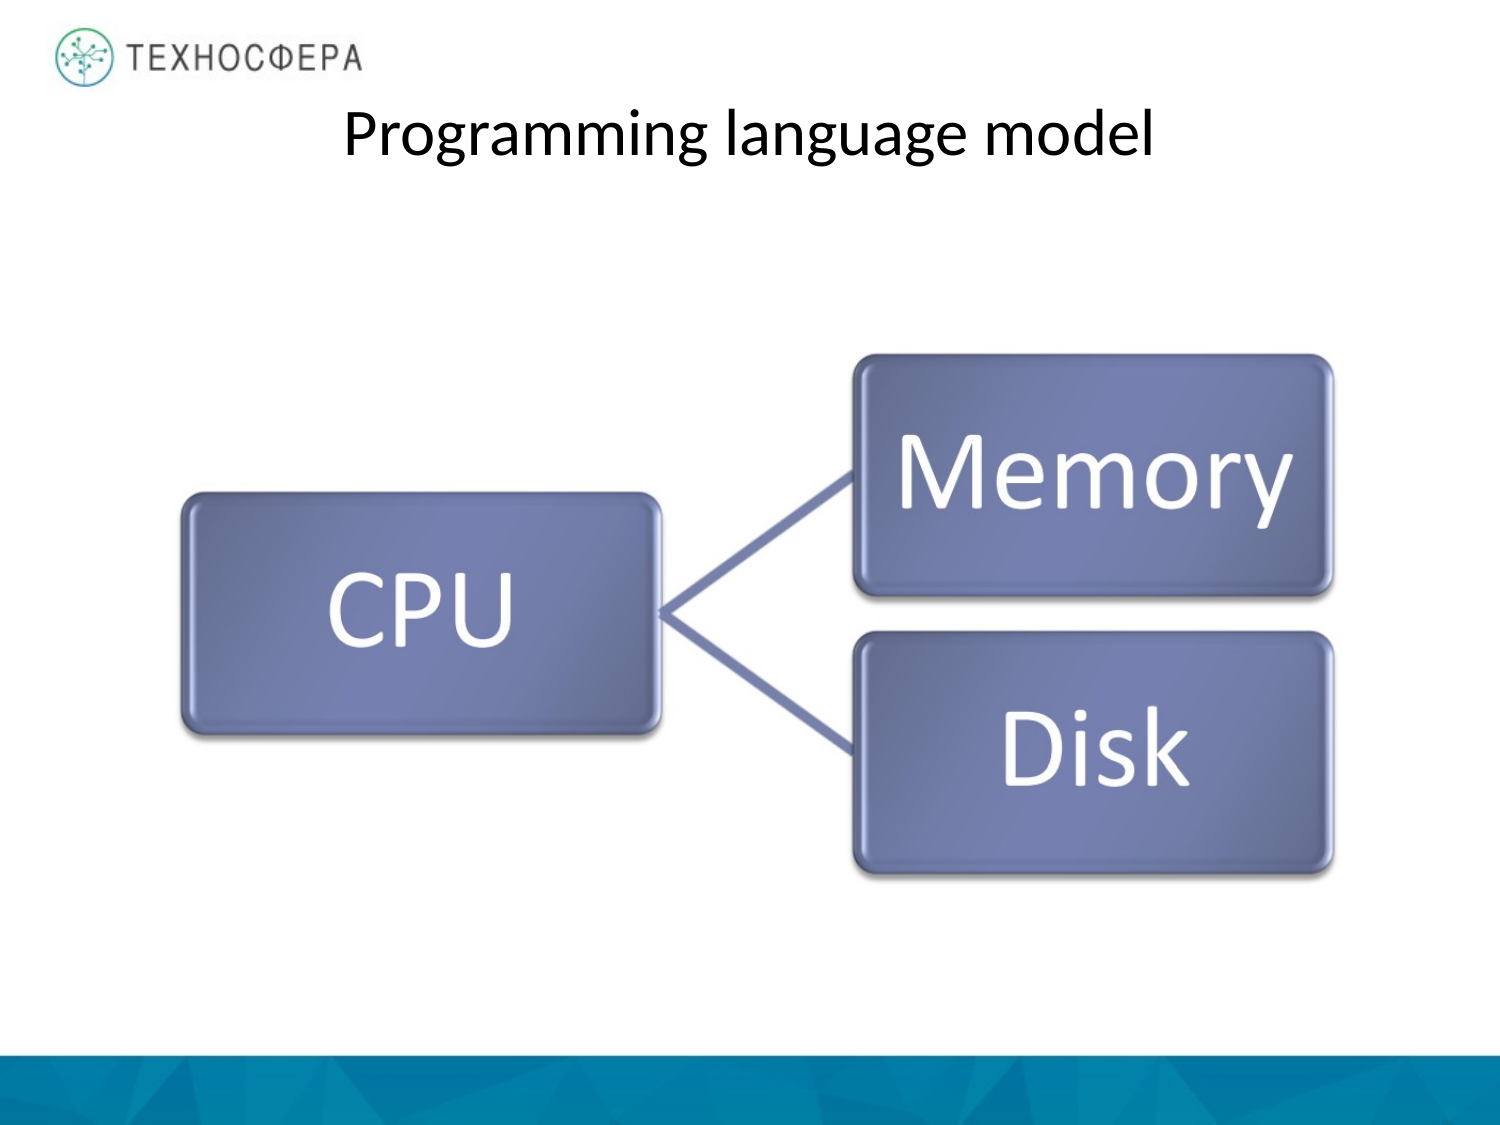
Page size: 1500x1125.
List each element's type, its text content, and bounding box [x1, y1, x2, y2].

title Programming language model [75, 45, 1425, 233]
picture [0, 0, 1500, 1057]
